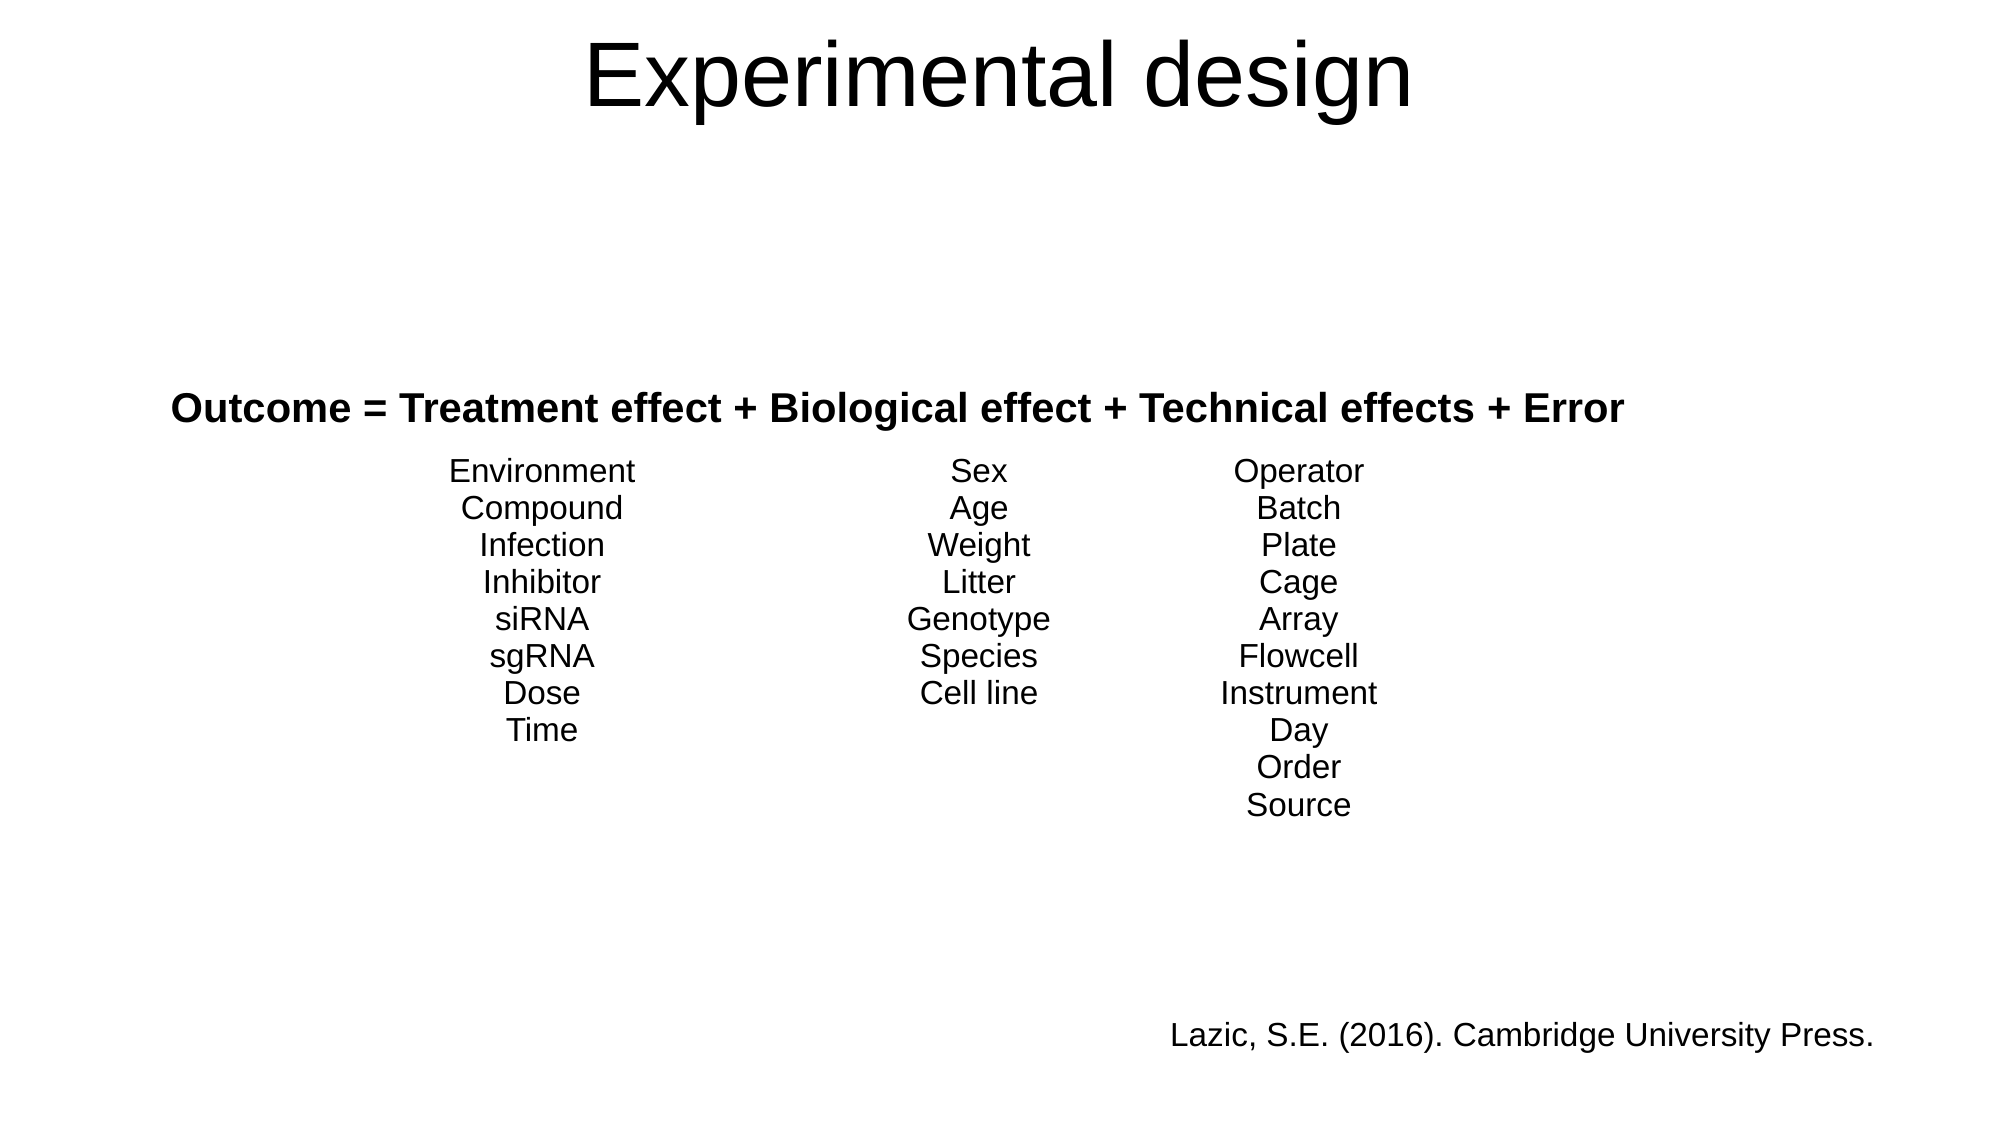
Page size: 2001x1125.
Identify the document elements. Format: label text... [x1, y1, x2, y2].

list Outcome = Treatment effect + Biological effect + Technical effects + Error [99, 384, 1900, 476]
text_box Environment Compound Infection Inhibitor siRNA sgRNA Dose Time [433, 445, 686, 843]
text_box Sex Age Weight Litter Genotype Species Cell line [892, 445, 1094, 795]
title Experimental design [99, 23, 1900, 127]
text_box Lazic, S.E. (2016). Cambridge University Press. [1155, 1008, 2000, 1120]
text_box Operator Batch Plate Cage Array Flowcell Instrument Day Order Source [1205, 445, 1423, 938]
